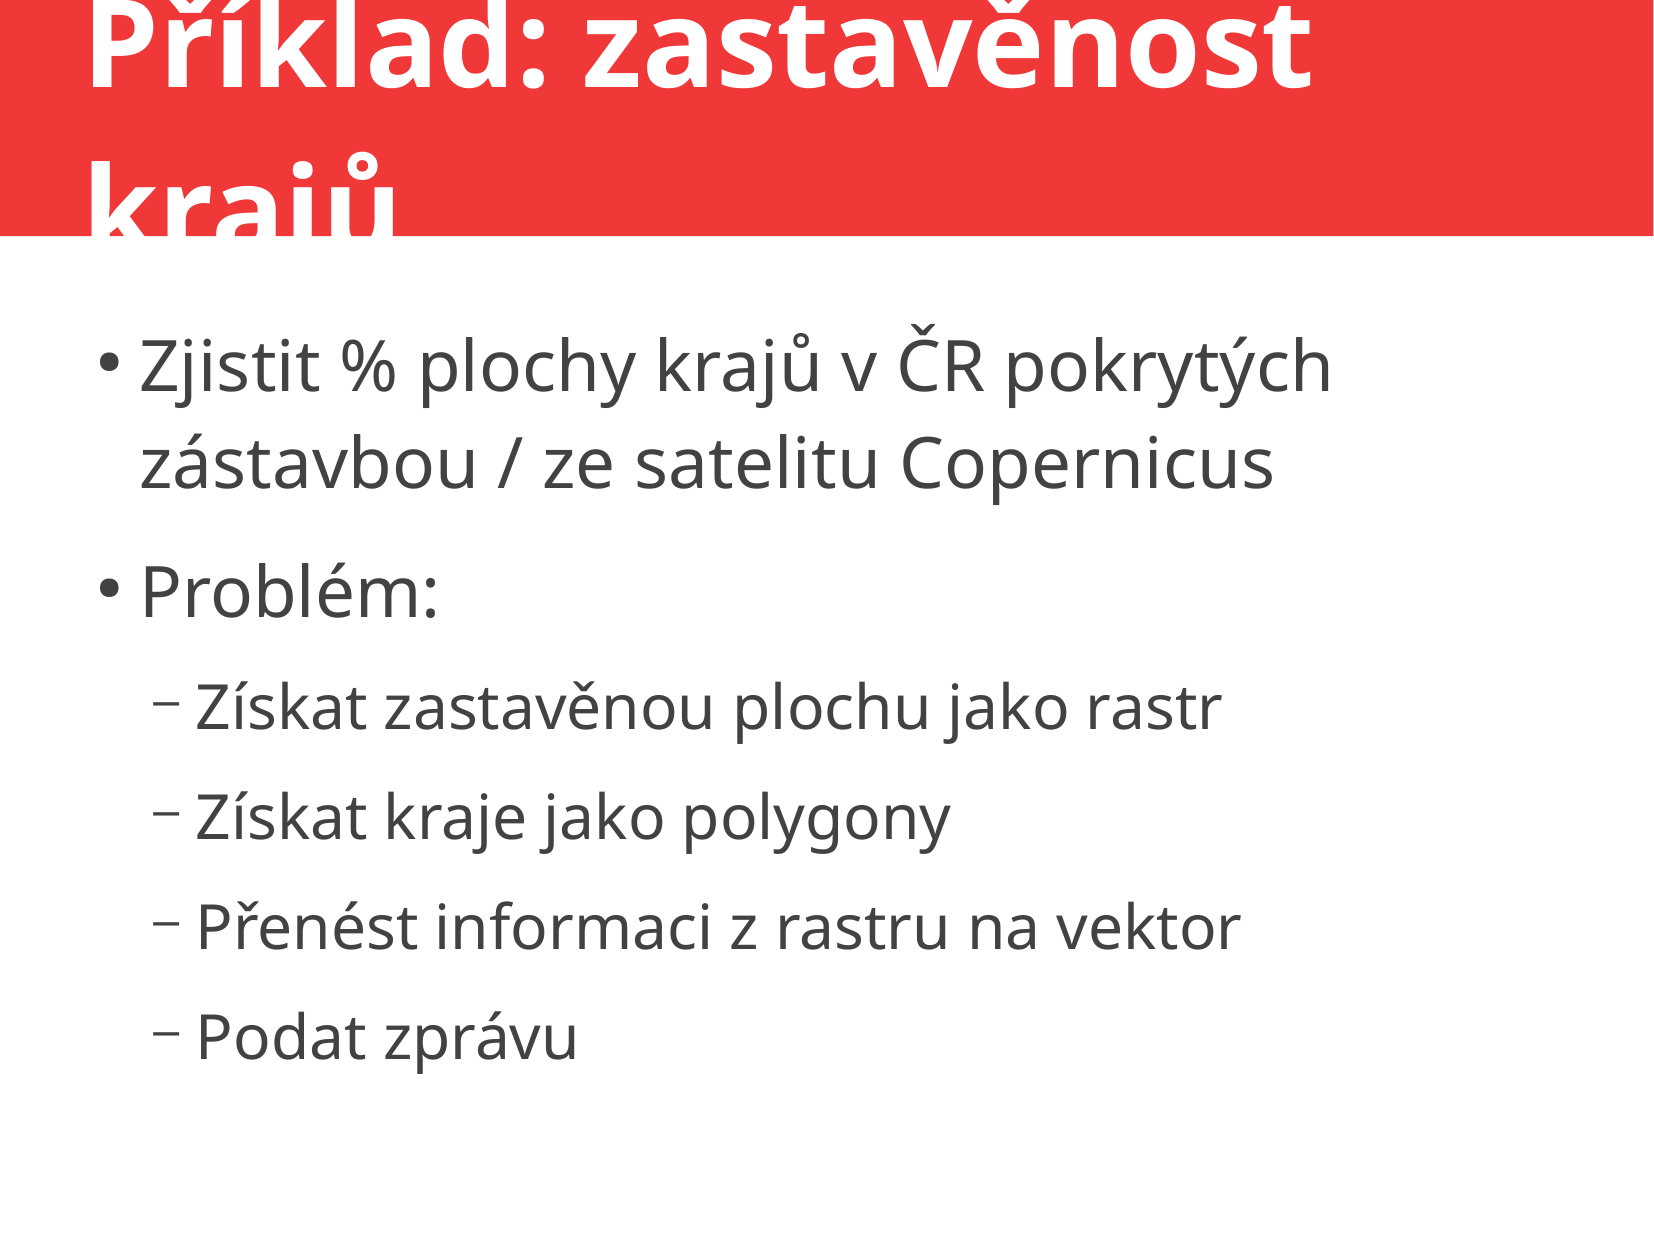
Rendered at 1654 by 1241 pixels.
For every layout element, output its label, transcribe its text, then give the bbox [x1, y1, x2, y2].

title Příklad: zastavěnost krajů [82, 19, 1571, 227]
list Zjistit % plochy krajů v ČR pokrytých zástavbou / ze satelitu Copernicus Problém: Získat zastavěnou plochu jako rastr Získat kraje jako polygony Přenést informaci z rastru na vektor Podat zprávu [82, 314, 1563, 1080]
